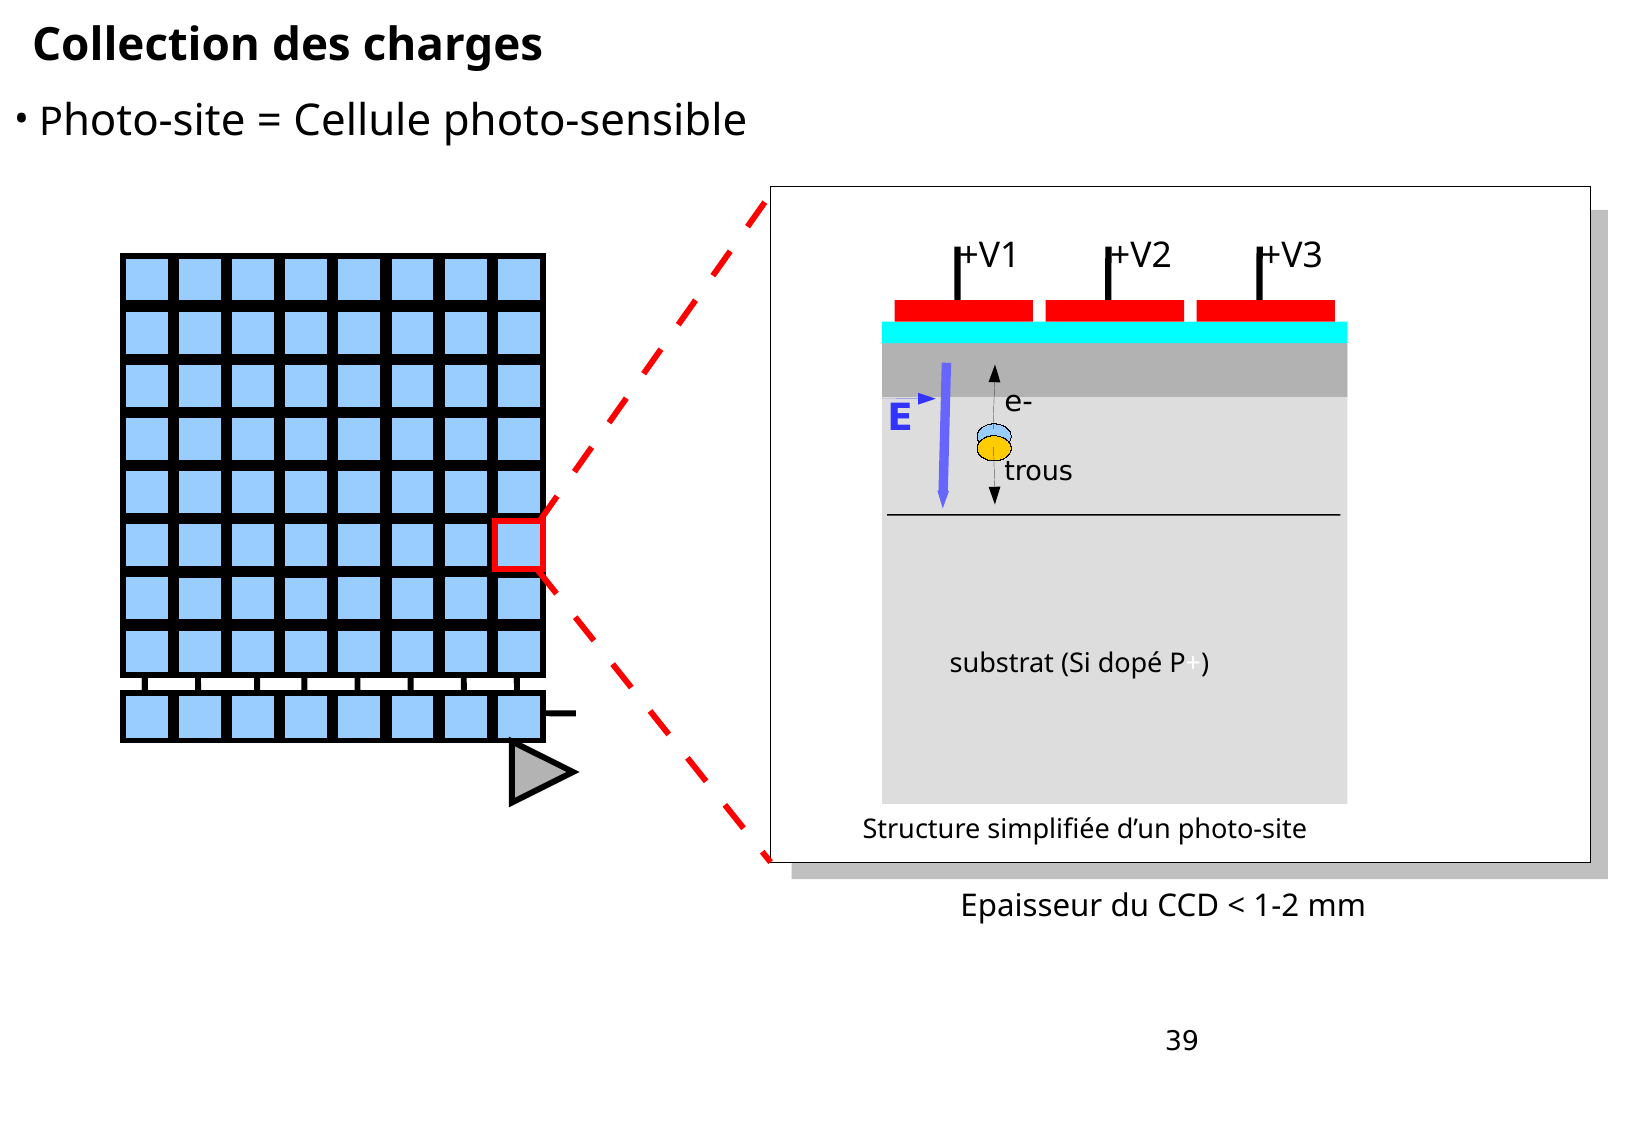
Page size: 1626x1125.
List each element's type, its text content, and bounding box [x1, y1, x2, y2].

text_box [388, 574, 437, 623]
text_box [282, 574, 331, 623]
text_box [388, 692, 437, 741]
text_box [770, 186, 1608, 880]
text_box [282, 692, 331, 741]
text_box [441, 415, 490, 463]
text_box [175, 468, 224, 516]
text_box e- [989, 377, 1048, 427]
text_box [175, 574, 224, 623]
text_box [494, 415, 543, 463]
text_box [229, 255, 277, 304]
text_box [122, 521, 171, 570]
text_box [122, 255, 171, 304]
text_box [122, 468, 171, 516]
text_box +V1 [944, 225, 1035, 282]
text_box [494, 255, 543, 304]
text_box [335, 692, 384, 741]
text_box [282, 255, 331, 304]
text_box [388, 468, 437, 516]
text_box [335, 521, 384, 570]
text_box [335, 627, 384, 676]
text_box trous [989, 448, 1089, 496]
text_box [229, 468, 277, 516]
text_box [229, 574, 277, 623]
text_box [282, 308, 331, 357]
text_box [494, 692, 574, 803]
text_box [122, 692, 171, 741]
text_box [122, 415, 171, 463]
text_box [175, 521, 224, 570]
text_box [122, 574, 171, 623]
text_box [388, 415, 437, 463]
text_box [441, 521, 490, 570]
text_box [441, 308, 490, 357]
text_box [122, 308, 171, 357]
text_box [335, 255, 384, 304]
text_box [229, 361, 277, 410]
text_box [229, 692, 277, 741]
text_box [229, 627, 277, 676]
text_box [494, 361, 543, 410]
text_box [229, 521, 277, 570]
text_box Structure simplifiée d’un photo-site [848, 804, 1322, 851]
text_box [282, 627, 331, 676]
text_box Collection des charges [17, 10, 630, 79]
text_box [388, 361, 437, 410]
text_box [335, 574, 384, 623]
text_box [282, 415, 331, 463]
text_box [122, 627, 171, 676]
text_box [282, 361, 331, 410]
text_box [441, 627, 490, 676]
text_box [388, 308, 437, 357]
text_box [494, 627, 543, 676]
text_box [175, 308, 224, 357]
text_box [494, 521, 543, 570]
text_box [441, 468, 490, 516]
text_box [441, 574, 490, 623]
text_box [441, 692, 490, 741]
text_box E [872, 387, 928, 448]
text_box [282, 468, 331, 516]
text_box substrat (Si dopé P+) [893, 638, 1224, 686]
text_box [388, 255, 437, 304]
text_box [229, 415, 277, 463]
text_box [175, 692, 224, 741]
text_box [388, 521, 437, 570]
text_box [175, 361, 224, 410]
text_box [1164, 1024, 1544, 1103]
text_box [335, 415, 384, 463]
text_box [335, 308, 384, 357]
text_box [175, 415, 224, 463]
text_box [494, 308, 543, 357]
text_box [335, 361, 384, 410]
text_box [175, 255, 224, 304]
text_box +V3 [1246, 225, 1338, 282]
text_box [494, 574, 543, 623]
text_box +V2 [1096, 225, 1187, 282]
text_box [122, 361, 171, 410]
text_box [229, 308, 277, 357]
text_box [175, 627, 224, 676]
text_box [282, 521, 331, 570]
text_box [494, 468, 543, 516]
text_box Epaisseur du CCD < 1-2 mm [945, 834, 1546, 982]
text_box [388, 627, 437, 676]
text_box [441, 361, 490, 410]
text_box [335, 468, 384, 516]
text_box Photo-site = Cellule photo-sensible [0, 84, 1606, 151]
text_box [441, 255, 490, 304]
